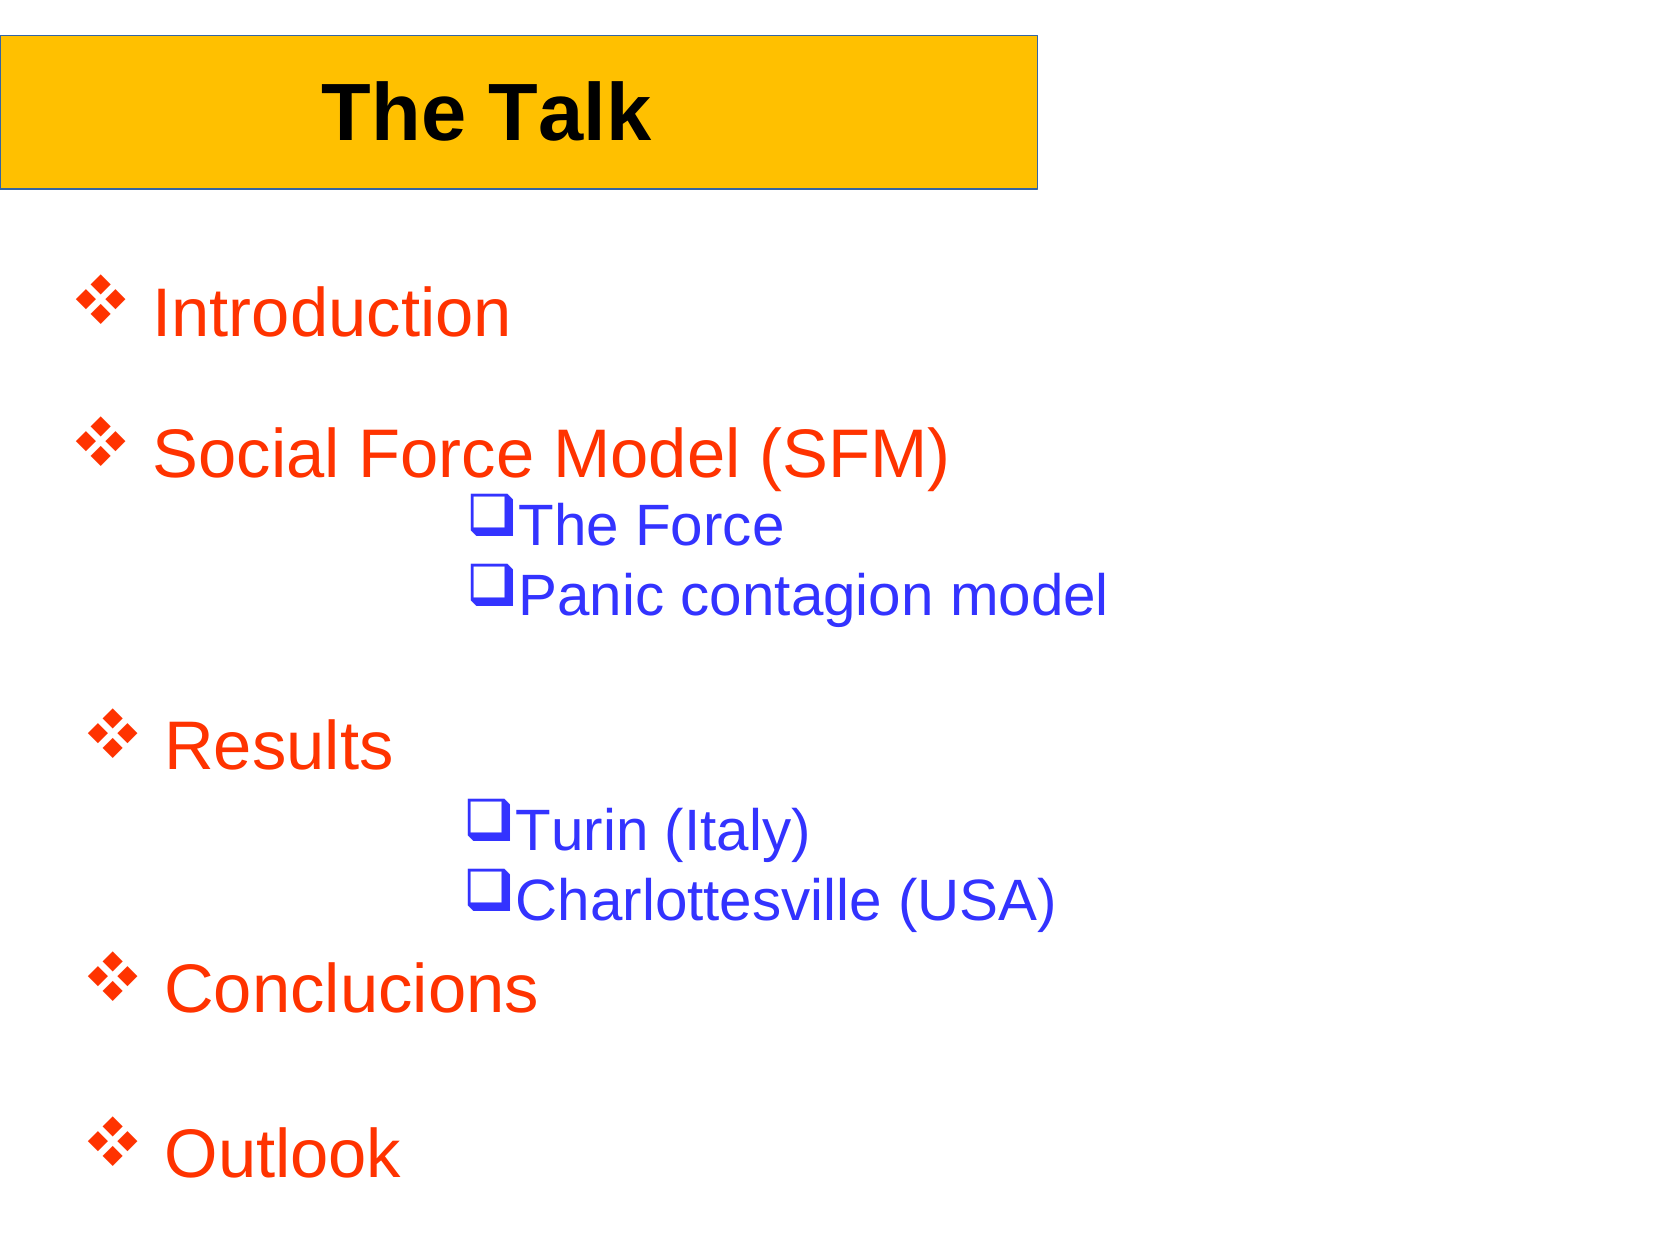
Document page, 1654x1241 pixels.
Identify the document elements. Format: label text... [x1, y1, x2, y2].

text_box [968, 35, 1038, 189]
text_box The Talk [6, 16, 968, 199]
text_box The Force Panic contagion model [466, 426, 1542, 643]
text_box Outlook [82, 1073, 780, 1227]
text_box Turin (Italy) Charlottesville (USA) [463, 725, 1393, 930]
text_box [0, 35, 6, 189]
text_box Conclucions [82, 921, 673, 1048]
text_box Introduction [70, 245, 910, 372]
text_box Social Force Model (SFM) [70, 373, 1225, 528]
text_box Results [82, 678, 673, 806]
